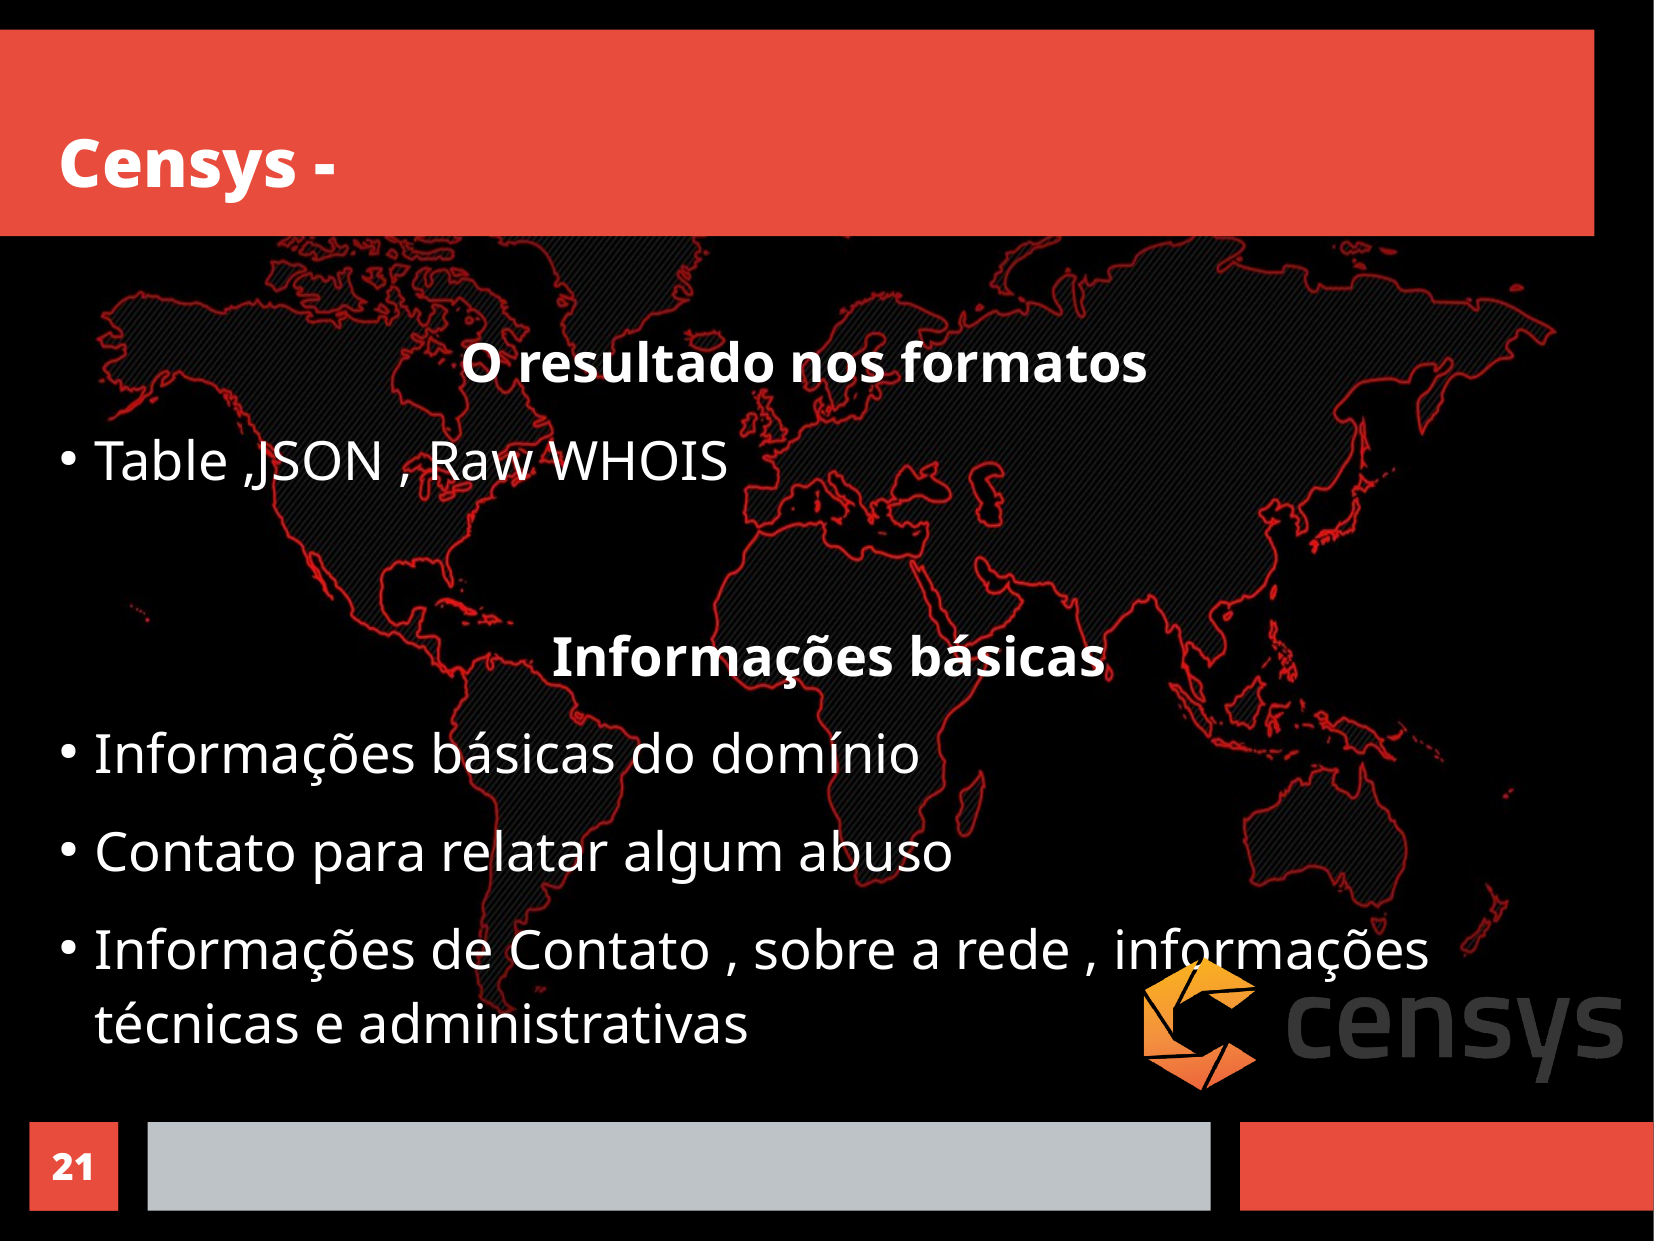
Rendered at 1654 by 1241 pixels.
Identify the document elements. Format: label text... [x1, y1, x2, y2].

list O resultado nos formatos Table ,JSON , Raw WHOIS Informações básicas Informações básicas do domínio Contato para relatar algum abuso Informações de Contato , sobre a rede , informações técnicas e administrativas [59, 324, 1565, 1093]
title Censys - [59, 59, 1595, 207]
picture [0, 0, 1654, 1241]
